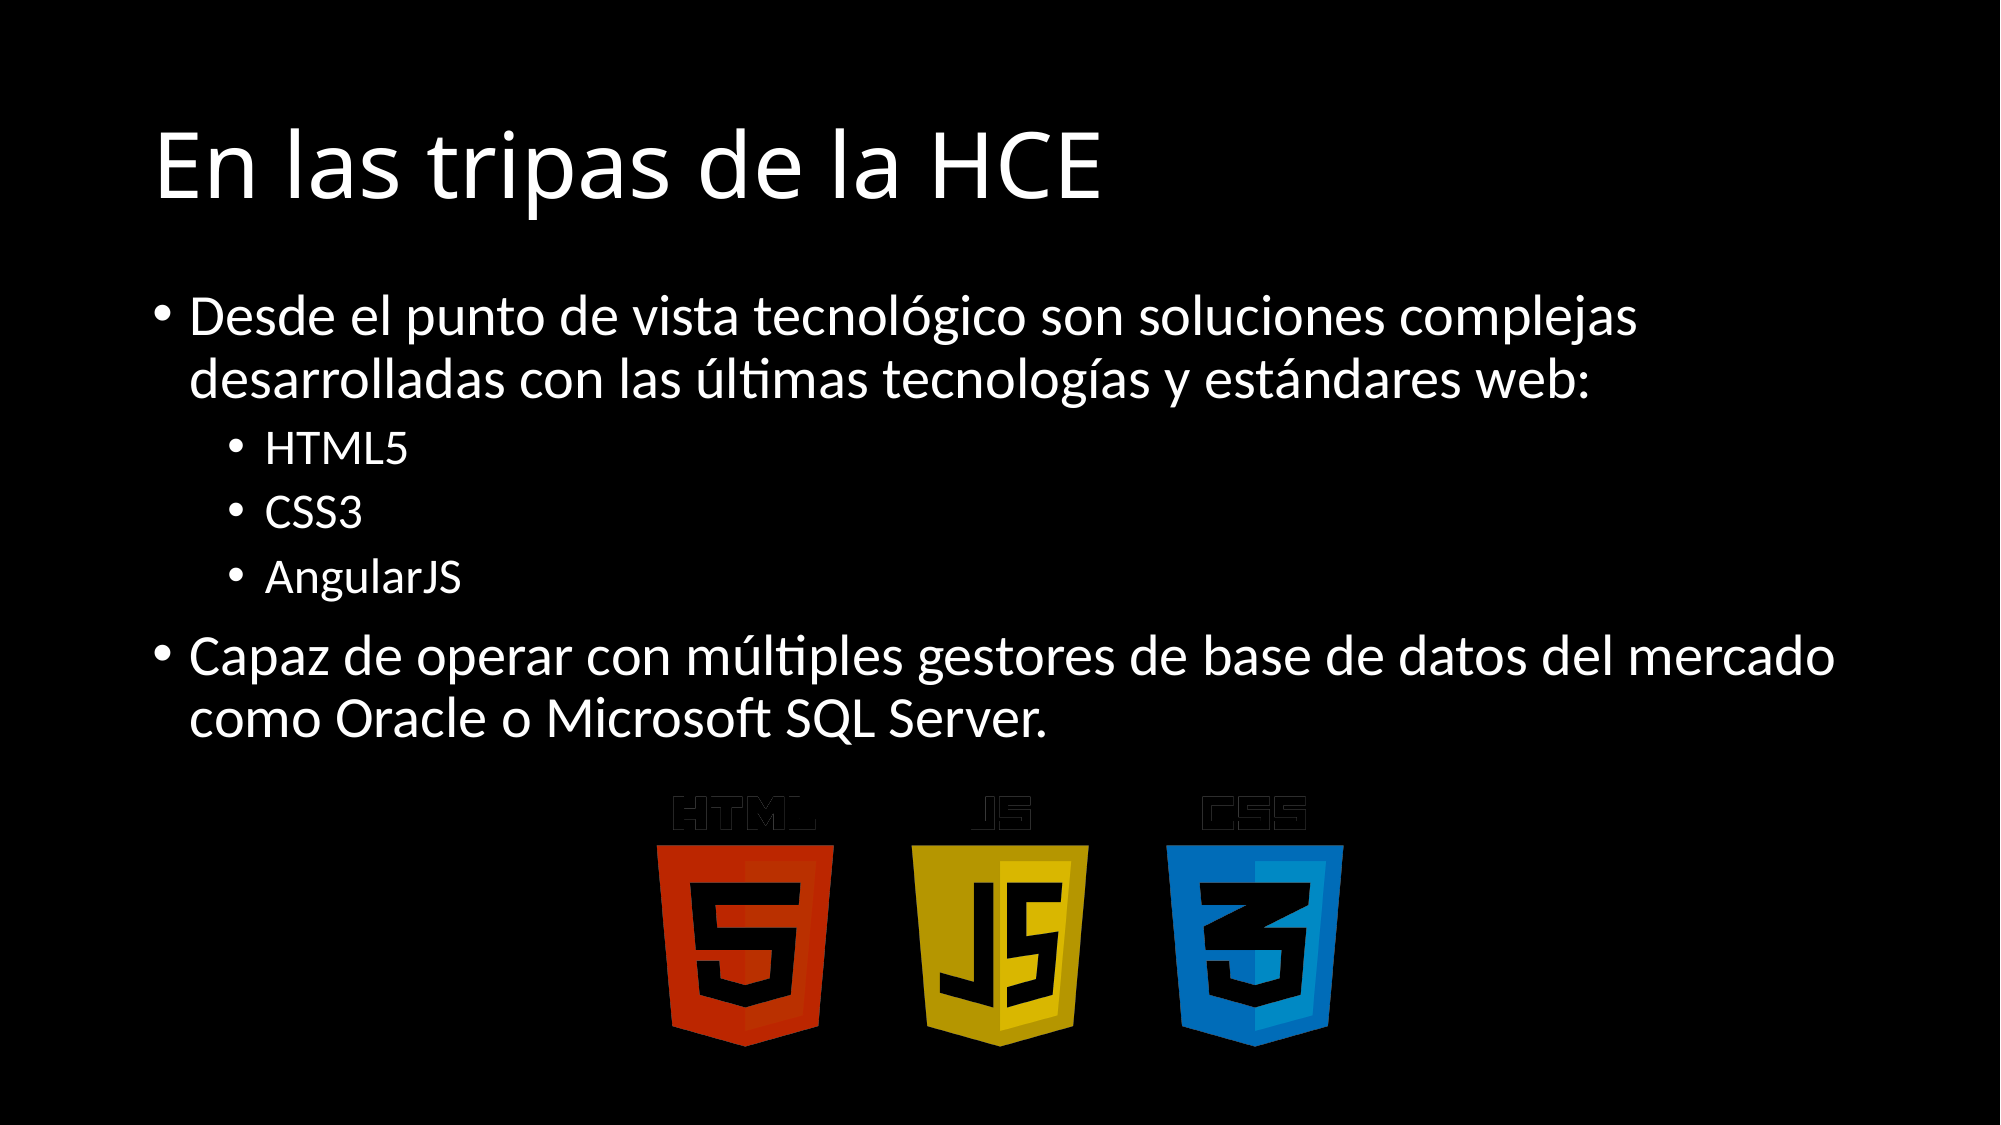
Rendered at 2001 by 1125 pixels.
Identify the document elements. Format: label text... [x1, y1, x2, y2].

picture [620, 777, 1380, 1066]
list Desde el punto de vista tecnológico son soluciones complejas desarrolladas con las últimas tecnologías y estándares web: HTML5 CSS3 AngularJS Capaz de operar con múltiples gestores de base de datos del mercado como Oracle o Microsoft SQL Server. [137, 277, 1863, 992]
title En las tripas de la HCE [137, 59, 1863, 277]
